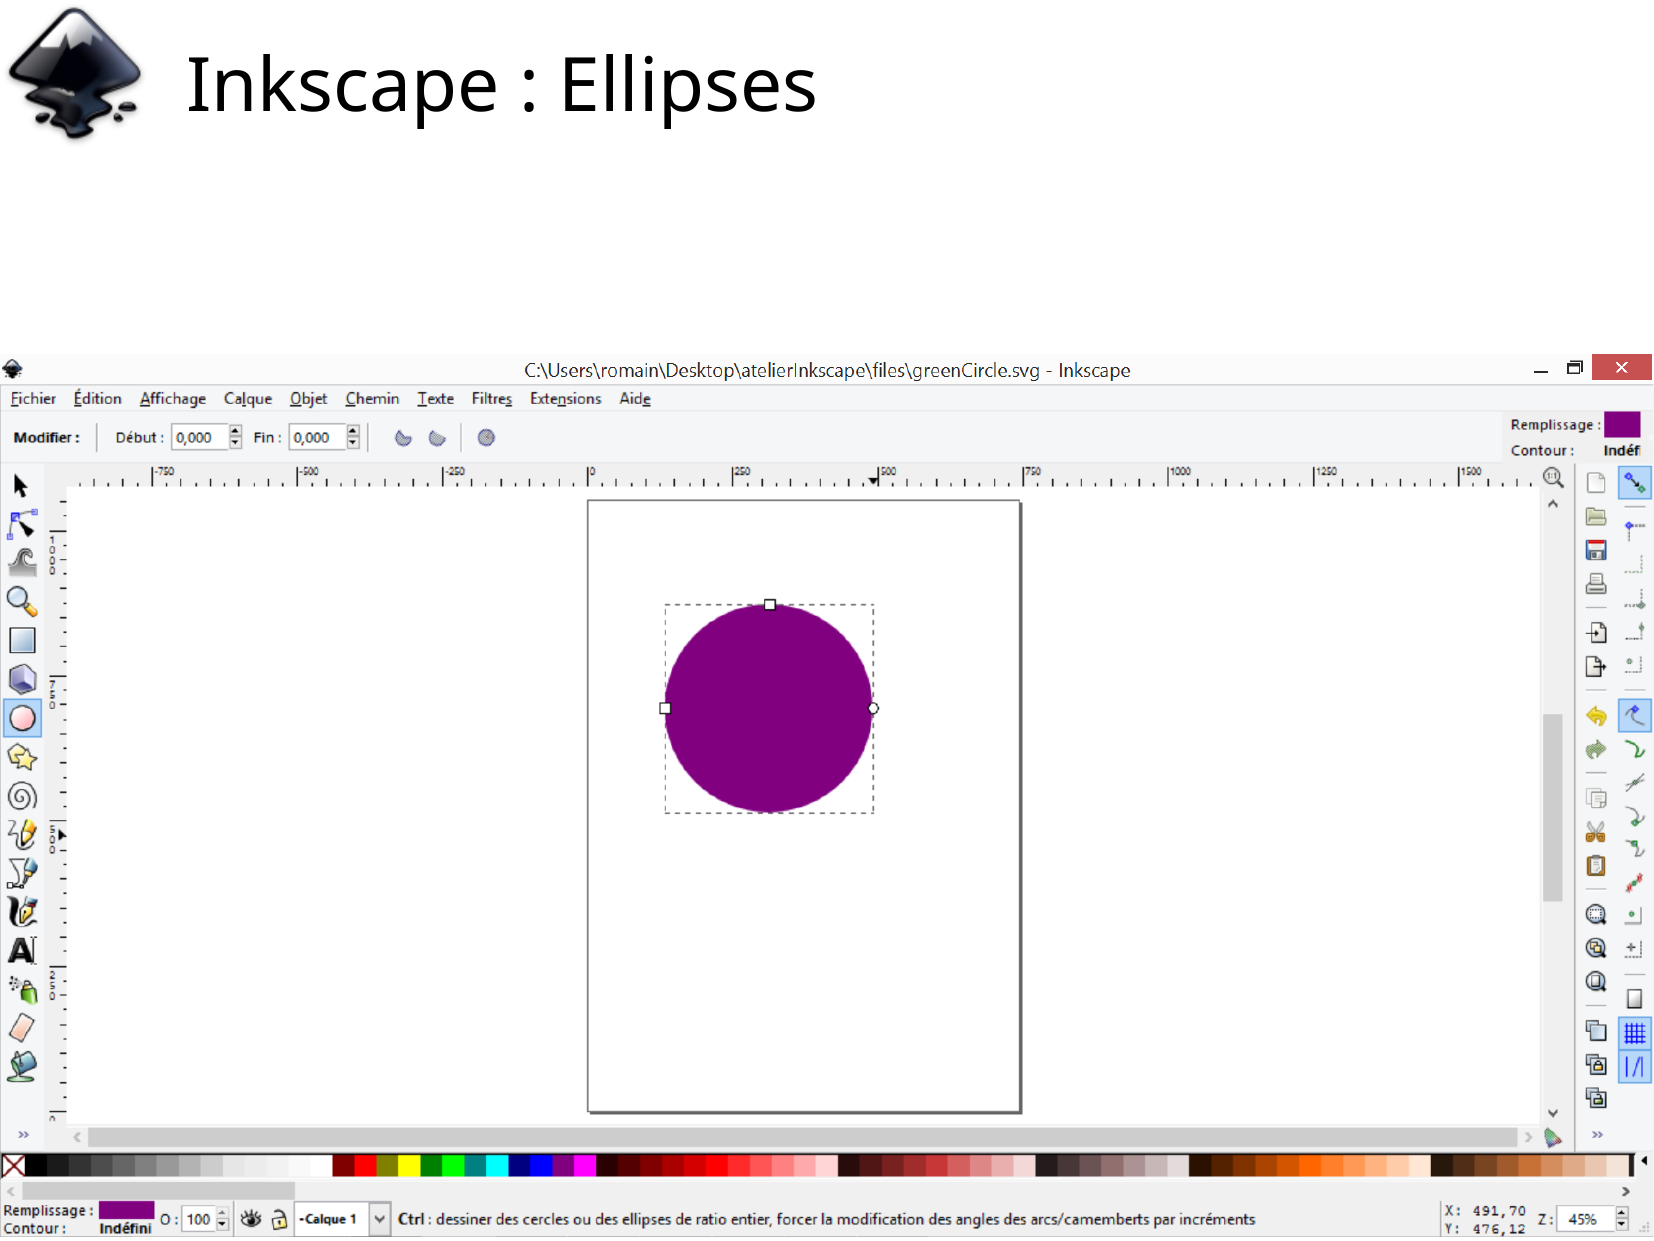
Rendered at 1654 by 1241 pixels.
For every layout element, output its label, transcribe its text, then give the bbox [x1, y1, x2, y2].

picture [0, 0, 150, 151]
text_box Inkscape : Ellipses [171, 23, 1630, 135]
picture [0, 354, 1654, 1237]
